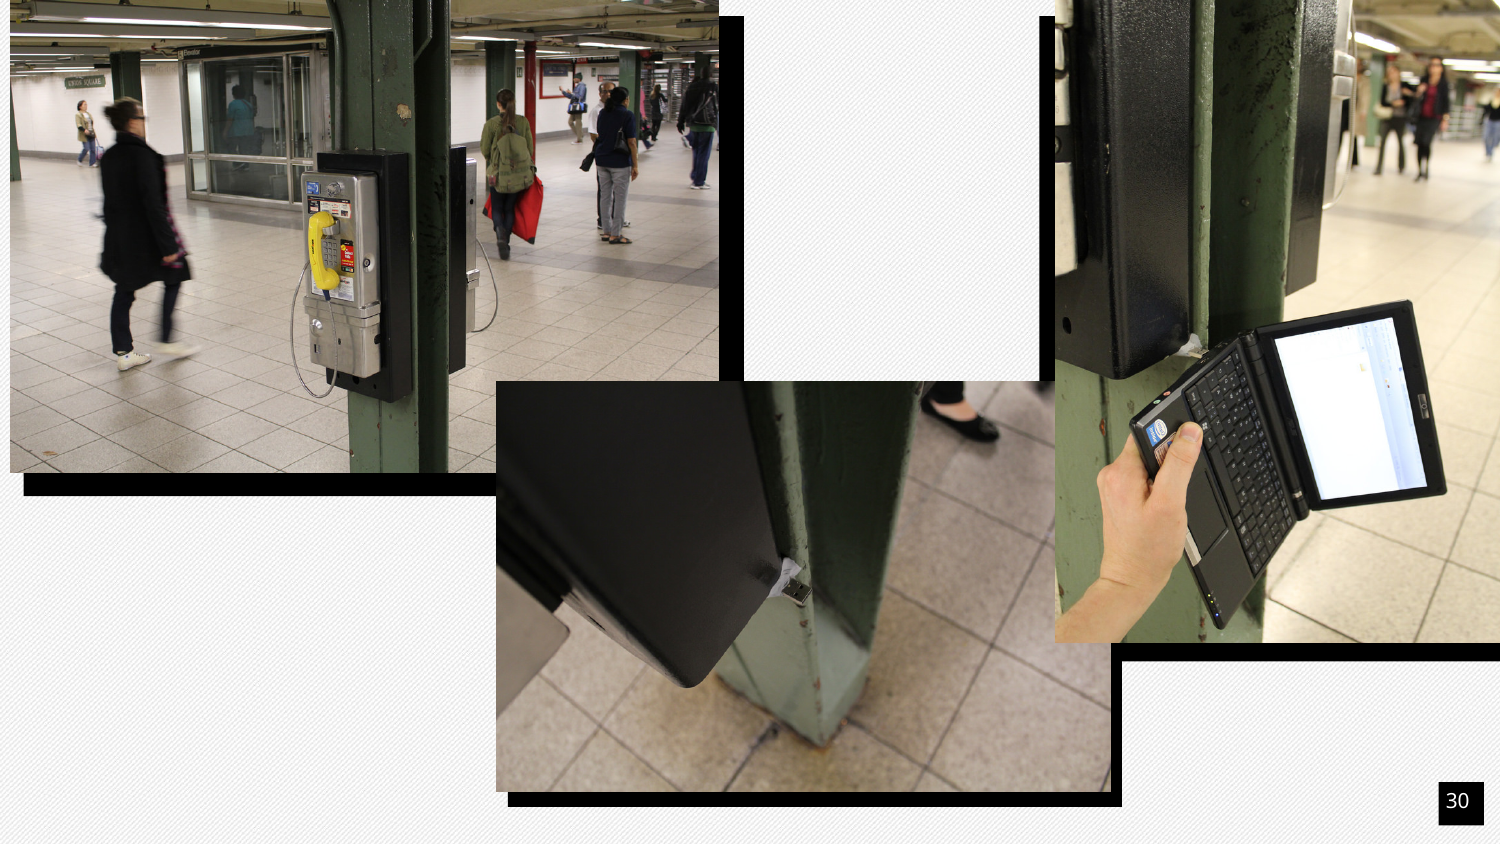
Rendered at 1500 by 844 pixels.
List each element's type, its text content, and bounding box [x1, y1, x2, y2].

text_box [719, 16, 744, 381]
text_box [23, 473, 496, 497]
picture [0, 0, 1500, 844]
text_box [507, 643, 1500, 807]
text_box <number> [1394, 769, 1484, 834]
text_box [1039, 16, 1055, 381]
